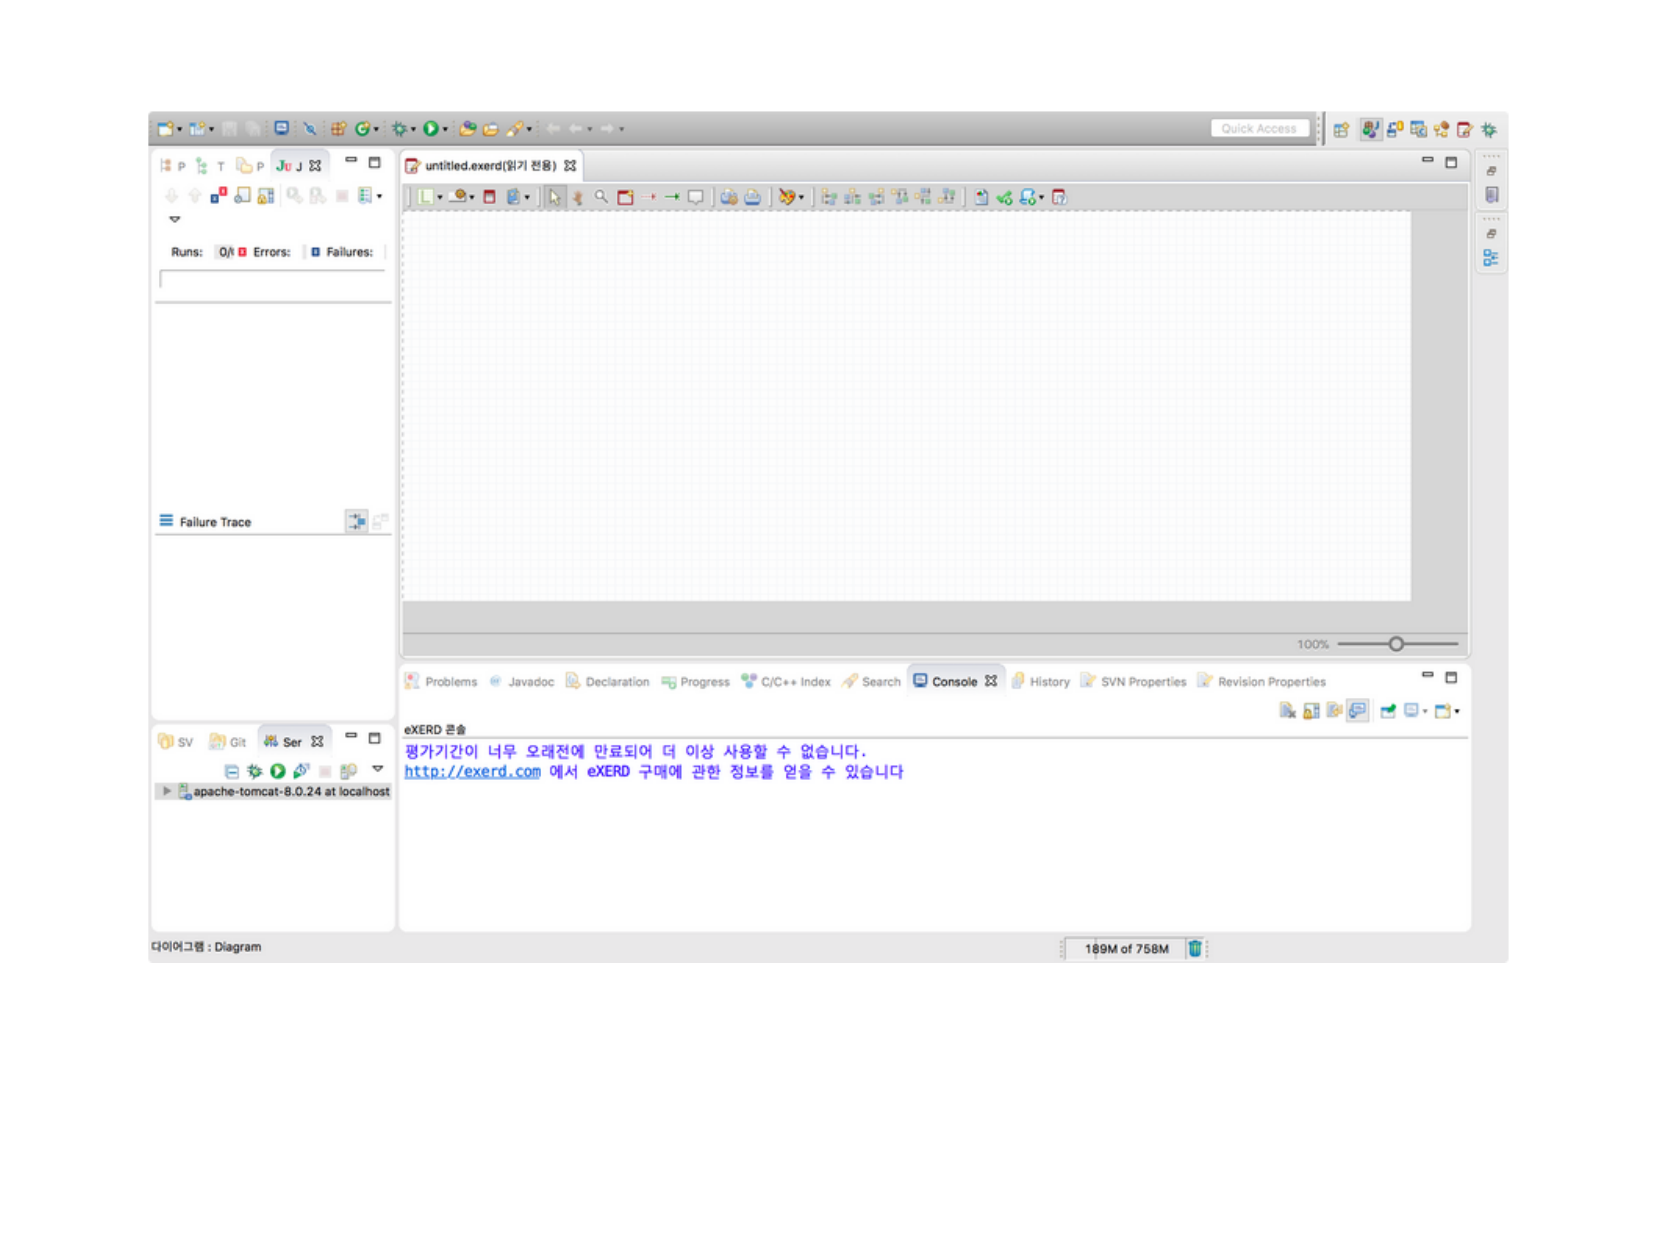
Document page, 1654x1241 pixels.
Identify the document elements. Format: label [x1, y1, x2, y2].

picture [147, 107, 1512, 963]
